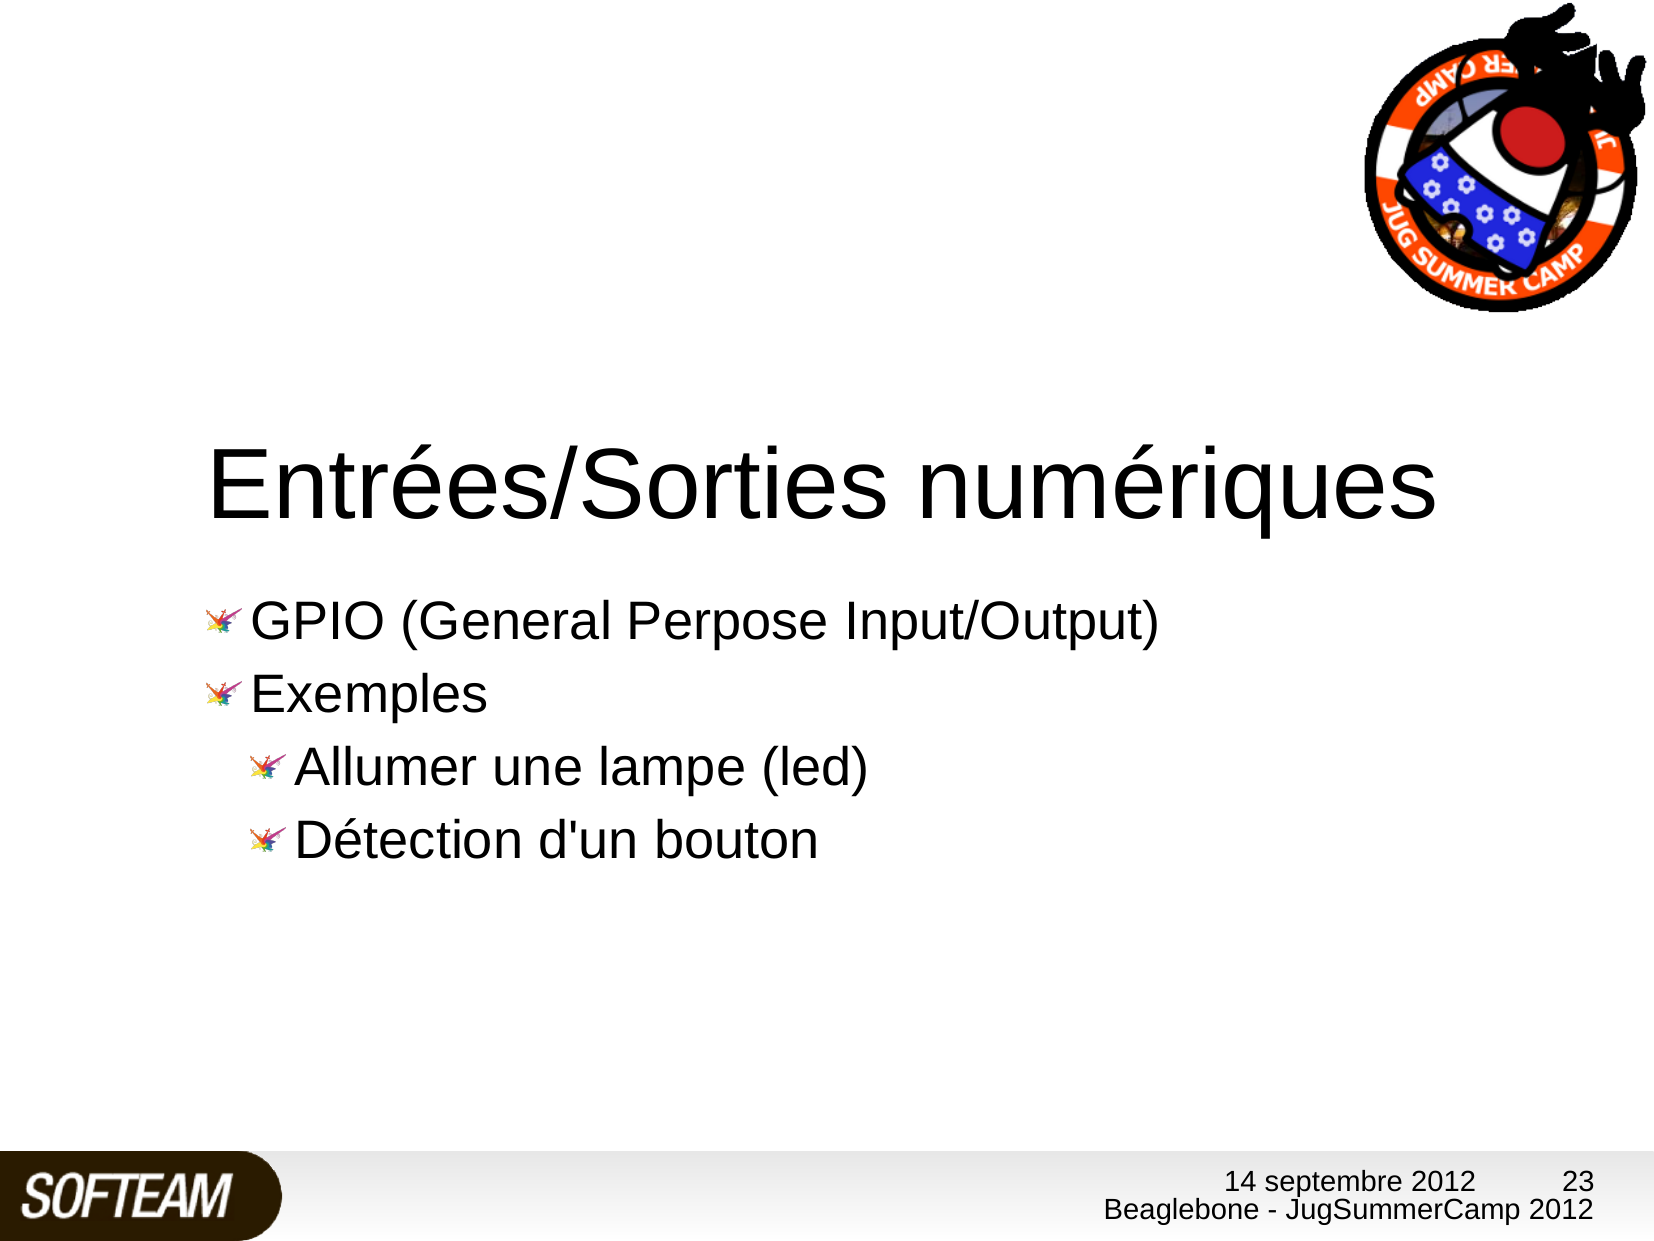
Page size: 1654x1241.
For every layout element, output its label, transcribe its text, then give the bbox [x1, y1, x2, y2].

title Entrées/Sorties numériques [206, 395, 1477, 573]
list GPIO (General Perpose Input/Output) Exemples Allumer une lampe (led) Détection d'un bouton [206, 590, 1477, 1241]
picture [0, 1151, 206, 1241]
picture [1358, 0, 1654, 323]
